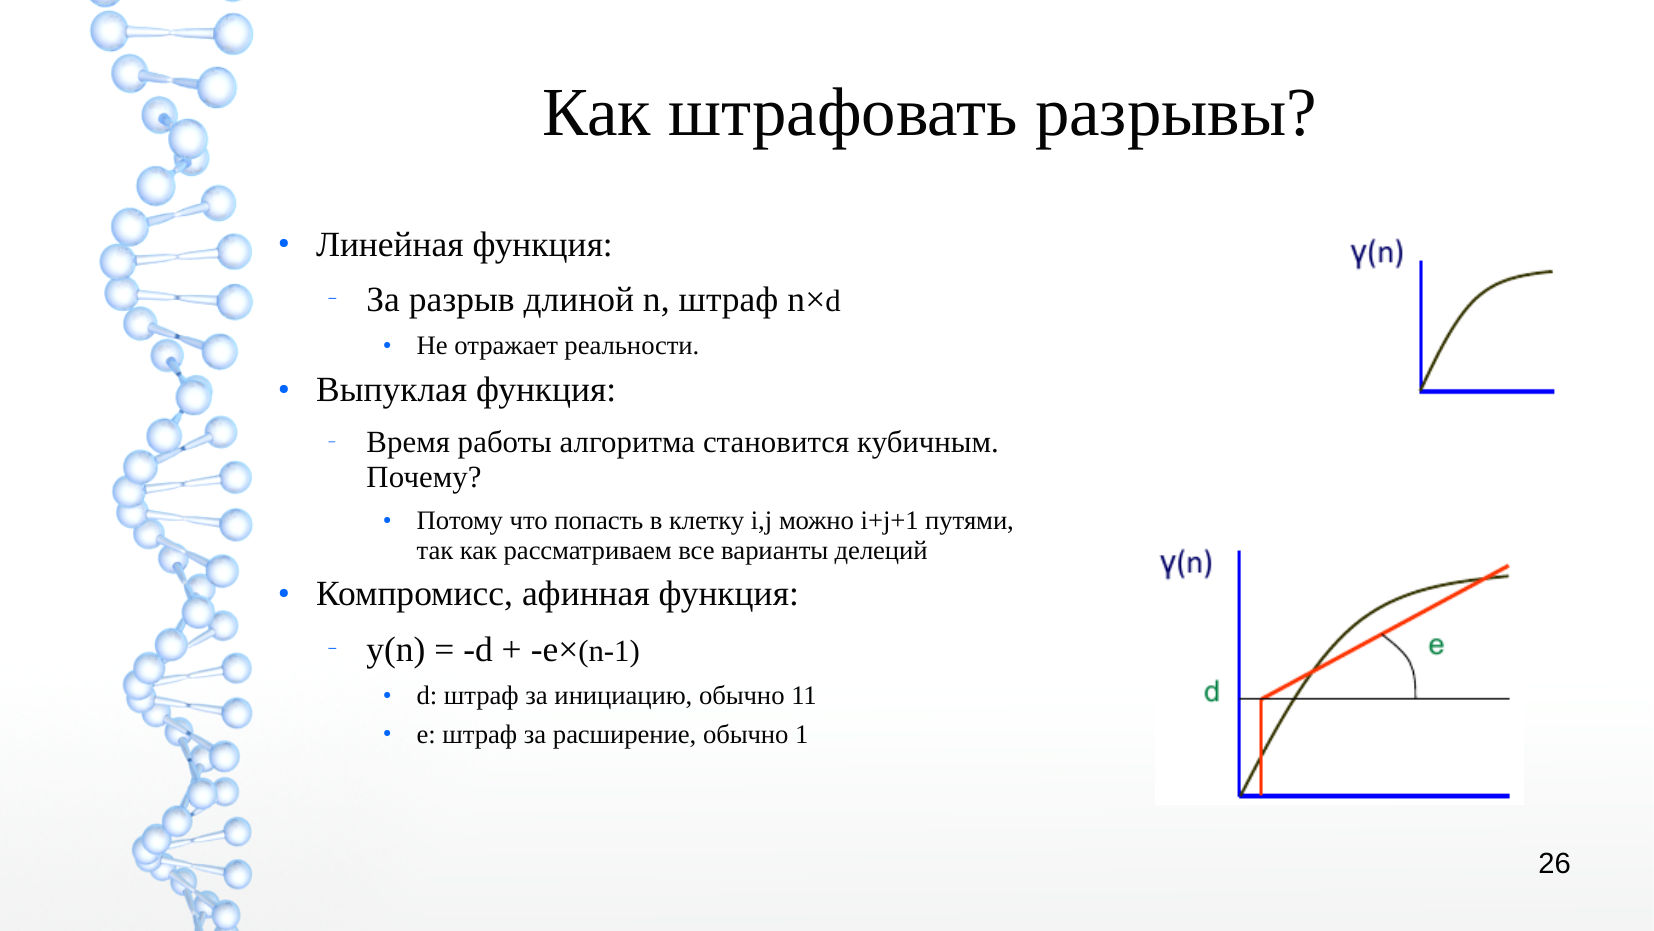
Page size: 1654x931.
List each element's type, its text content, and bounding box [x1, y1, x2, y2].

picture [0, 0, 1654, 931]
list Линейная функция: За разрыв длиной n, штраф n×d Не отражает реальности. Выпуклая функция: Время работы алгоритма становится кубичным. Почему? Потому что попасть в клетку i,j можно i+j+1 путями, так как рассматриваем все варианты делеций Компромисс, афинная функция: y(n) = -d + -e×(n-1) d: штраф за инициацию, обычно 11 e: штраф за расширение, обычно 1 [265, 224, 1028, 764]
title Как штрафовать разрывы? [265, 35, 1595, 189]
